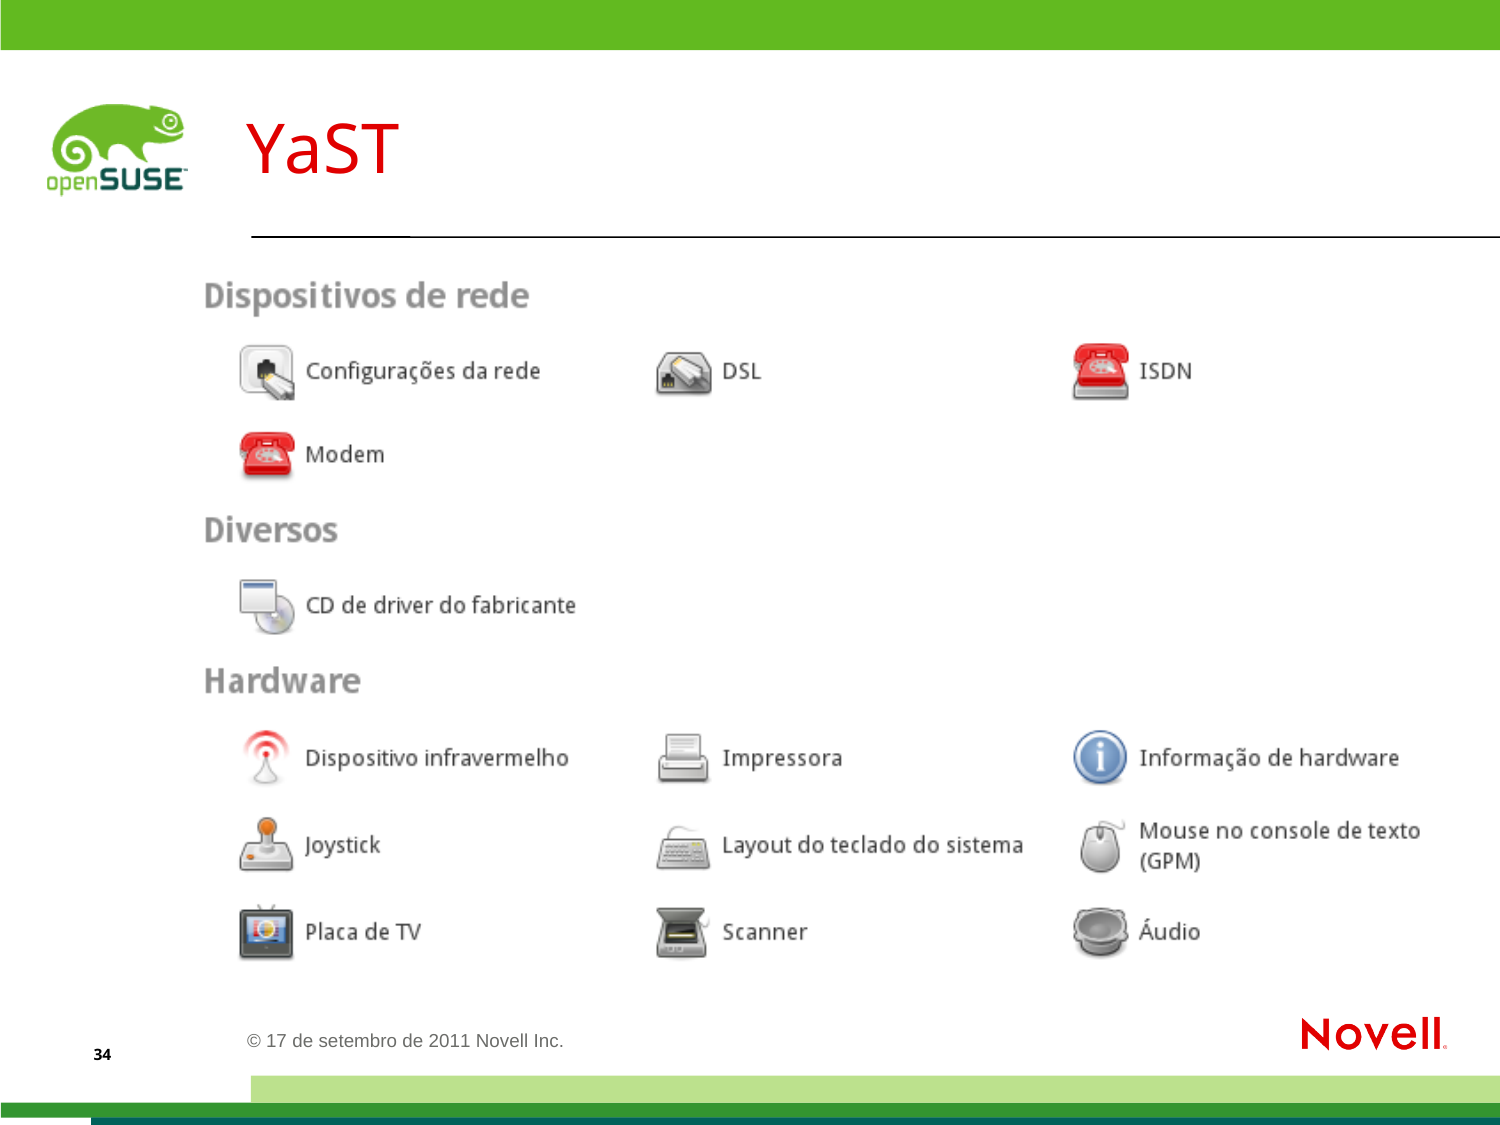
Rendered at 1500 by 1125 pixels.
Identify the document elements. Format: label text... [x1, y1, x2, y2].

title YaST [246, 68, 1409, 231]
picture [47, 104, 188, 197]
picture [1295, 1011, 1453, 1056]
picture [185, 271, 1443, 982]
